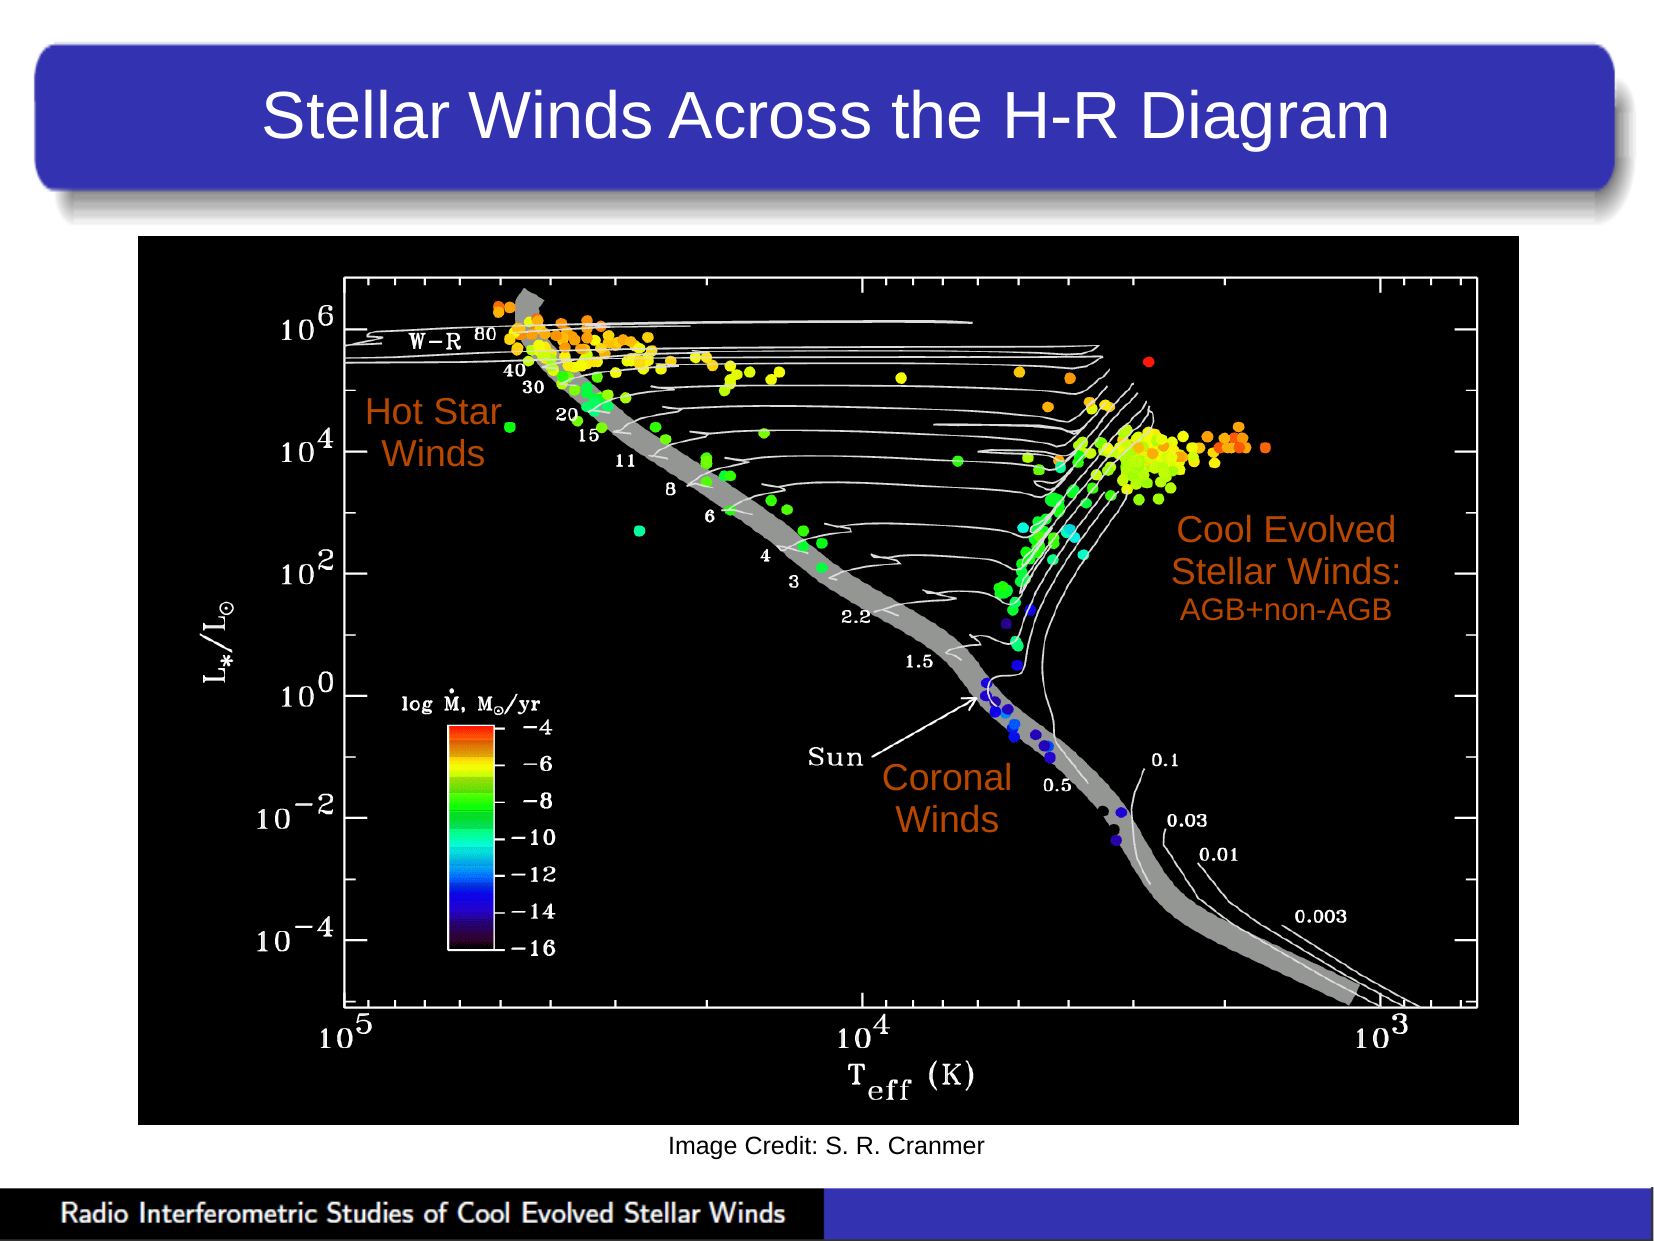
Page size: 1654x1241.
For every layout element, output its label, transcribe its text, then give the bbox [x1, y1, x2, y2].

text_box Image Credit: S. R. Cranmer [147, 1124, 1506, 1168]
text_box Hot Star Winds [312, 383, 555, 487]
text_box Stellar Winds Across the H-R Diagram [59, 70, 1595, 189]
picture [0, 1187, 1654, 1241]
text_box Coronal Winds [826, 749, 1069, 853]
picture [23, 29, 1648, 1125]
text_box Cool Evolved Stellar Winds: AGB+non-AGB [1104, 500, 1468, 635]
